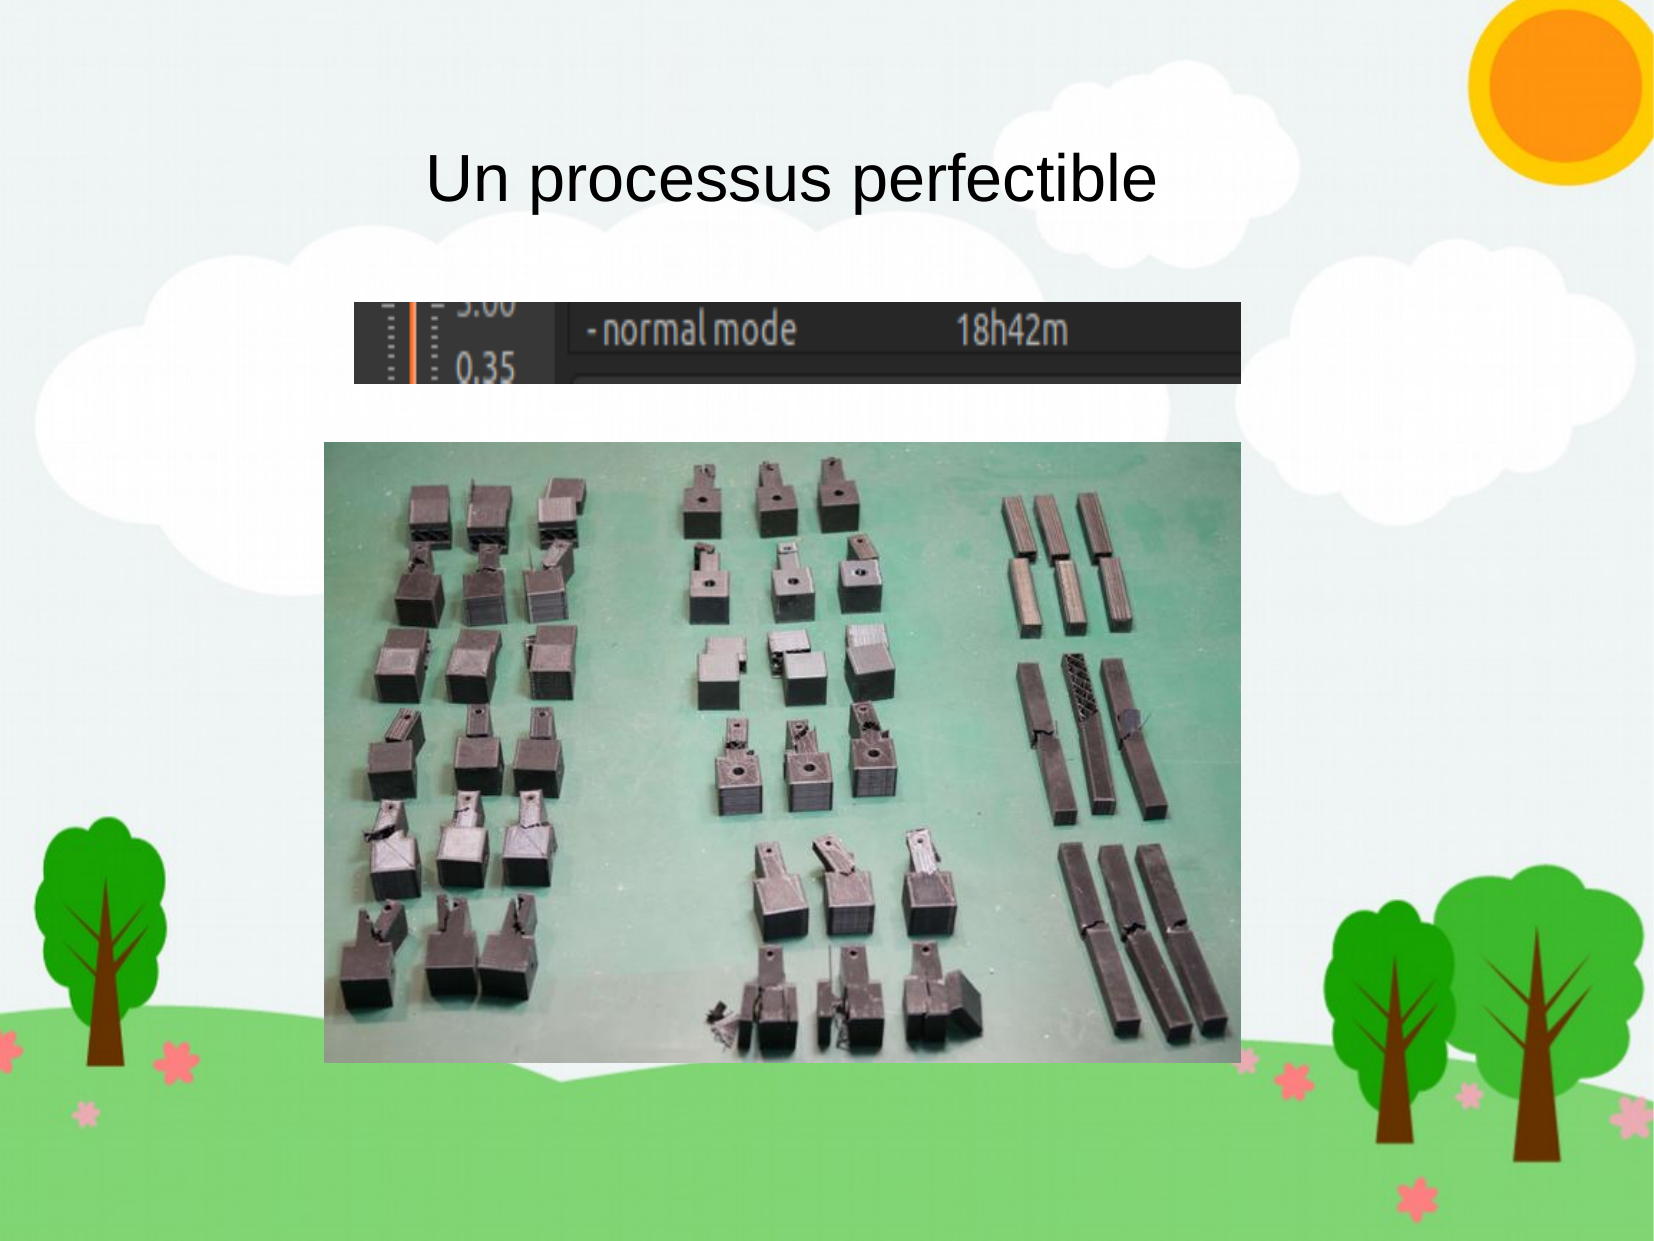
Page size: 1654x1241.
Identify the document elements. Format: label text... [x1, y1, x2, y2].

title Un processus perfectible [425, 31, 1654, 325]
picture [0, 0, 1654, 1241]
